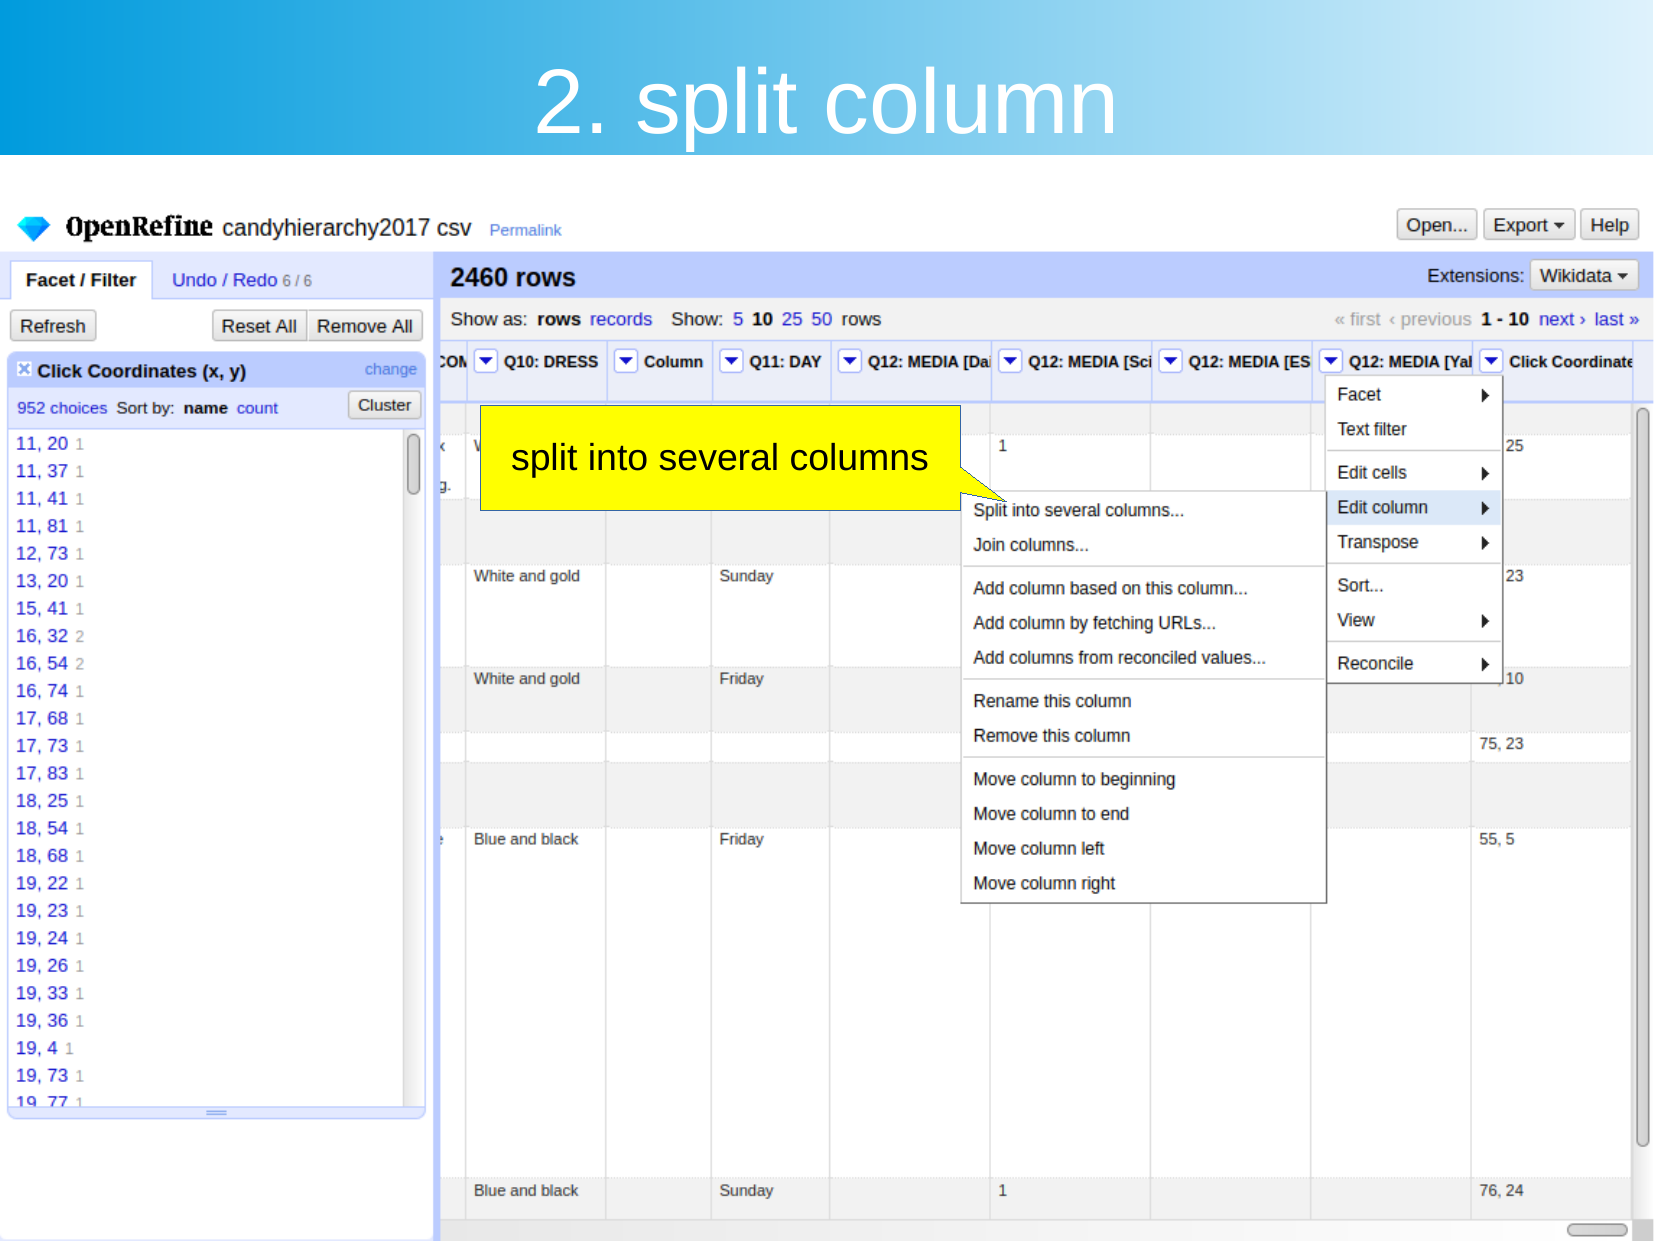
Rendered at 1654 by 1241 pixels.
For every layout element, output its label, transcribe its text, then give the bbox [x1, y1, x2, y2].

title 2. split column [82, 49, 1571, 155]
text_box split into several columns [480, 405, 1007, 511]
picture [0, 194, 1654, 1241]
